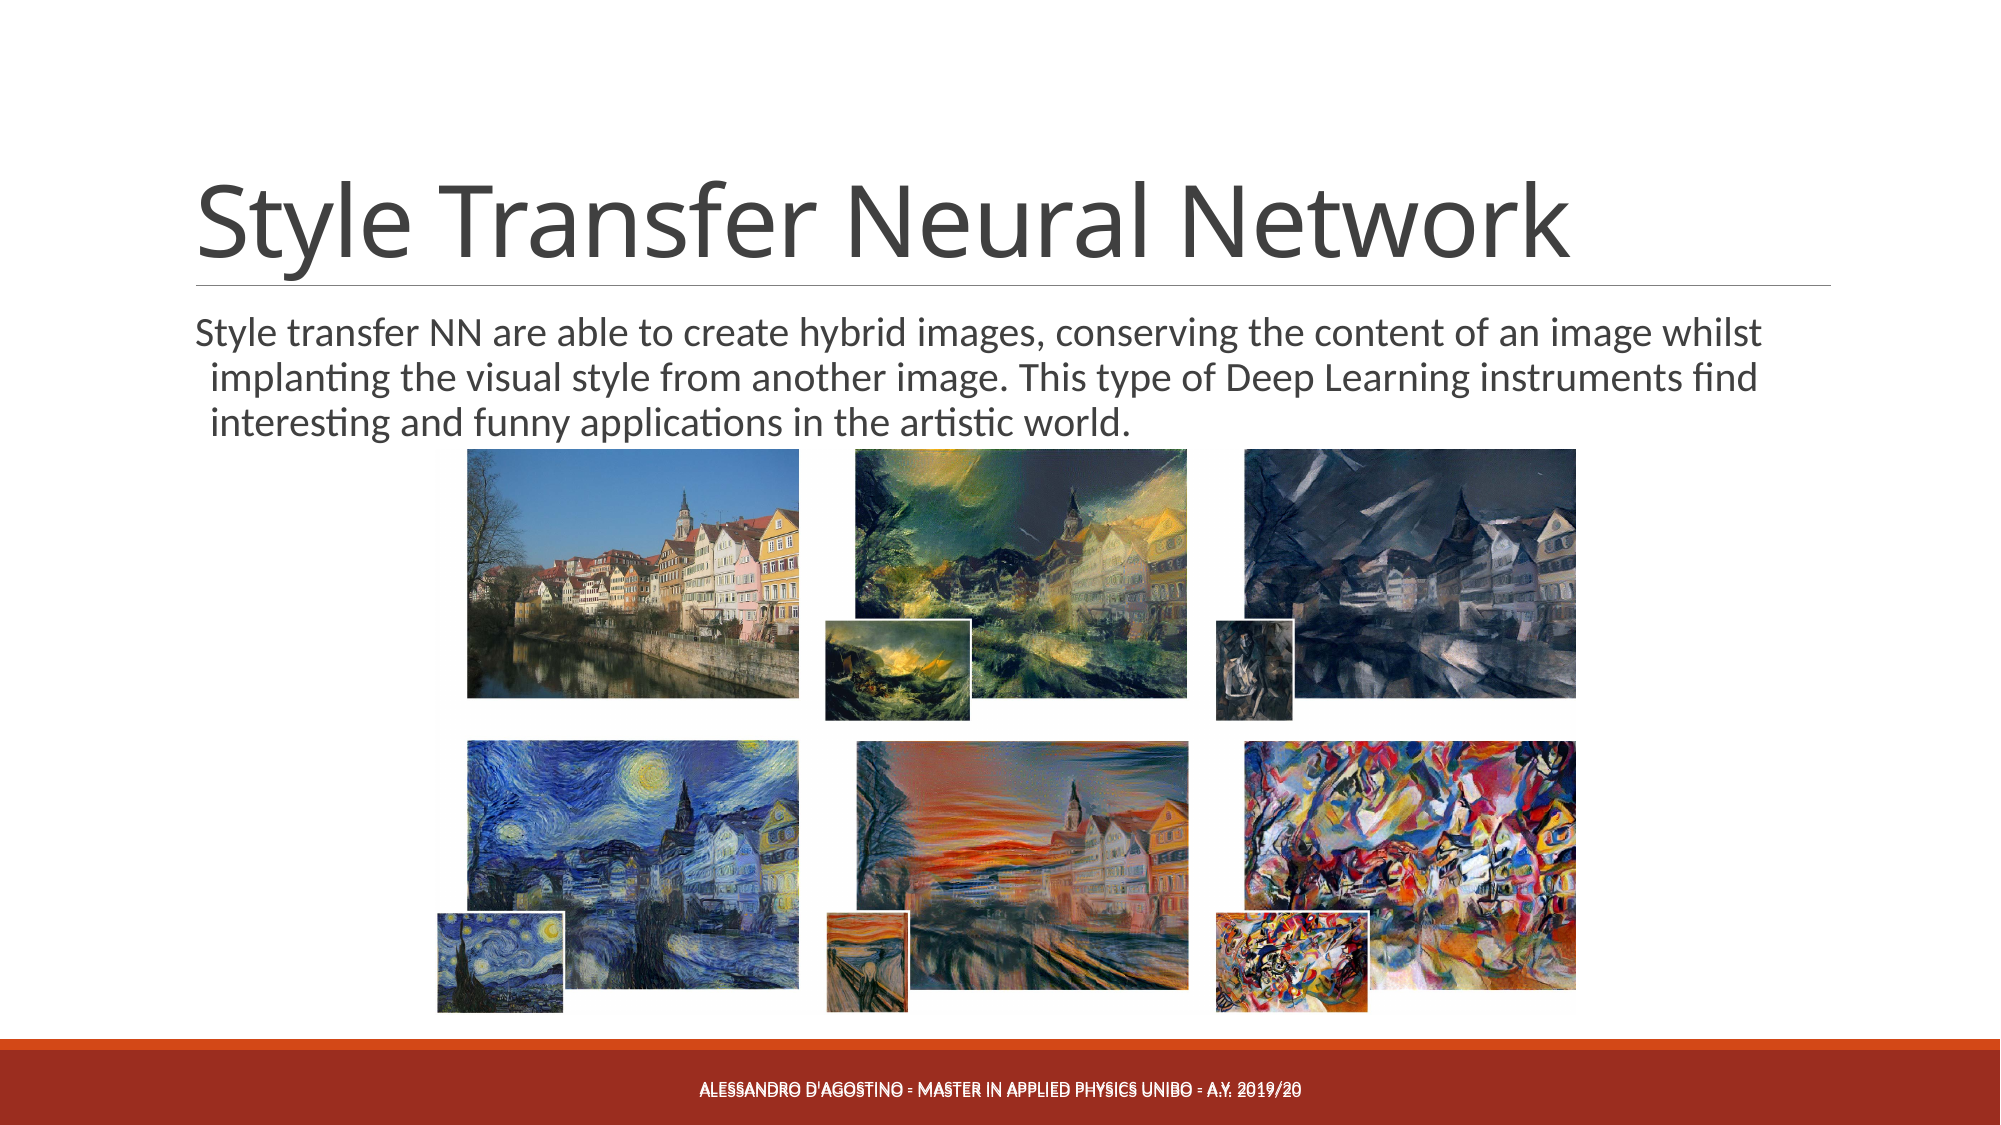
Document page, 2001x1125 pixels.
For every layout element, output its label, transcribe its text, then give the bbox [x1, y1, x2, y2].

text_box Alessandro d'Agostino - Master in Applied Physics UniBo - a.y. 2019/20 [604, 1059, 1396, 1120]
picture [435, 450, 1576, 1015]
list Style transfer NN are able to create hybrid images, conserving the content of an image whilst implanting the visual style from another image. This type of Deep Learning instruments find interesting and funny applications in the artistic world. [180, 302, 1831, 465]
title Style Transfer Neural Network [180, 47, 1831, 286]
